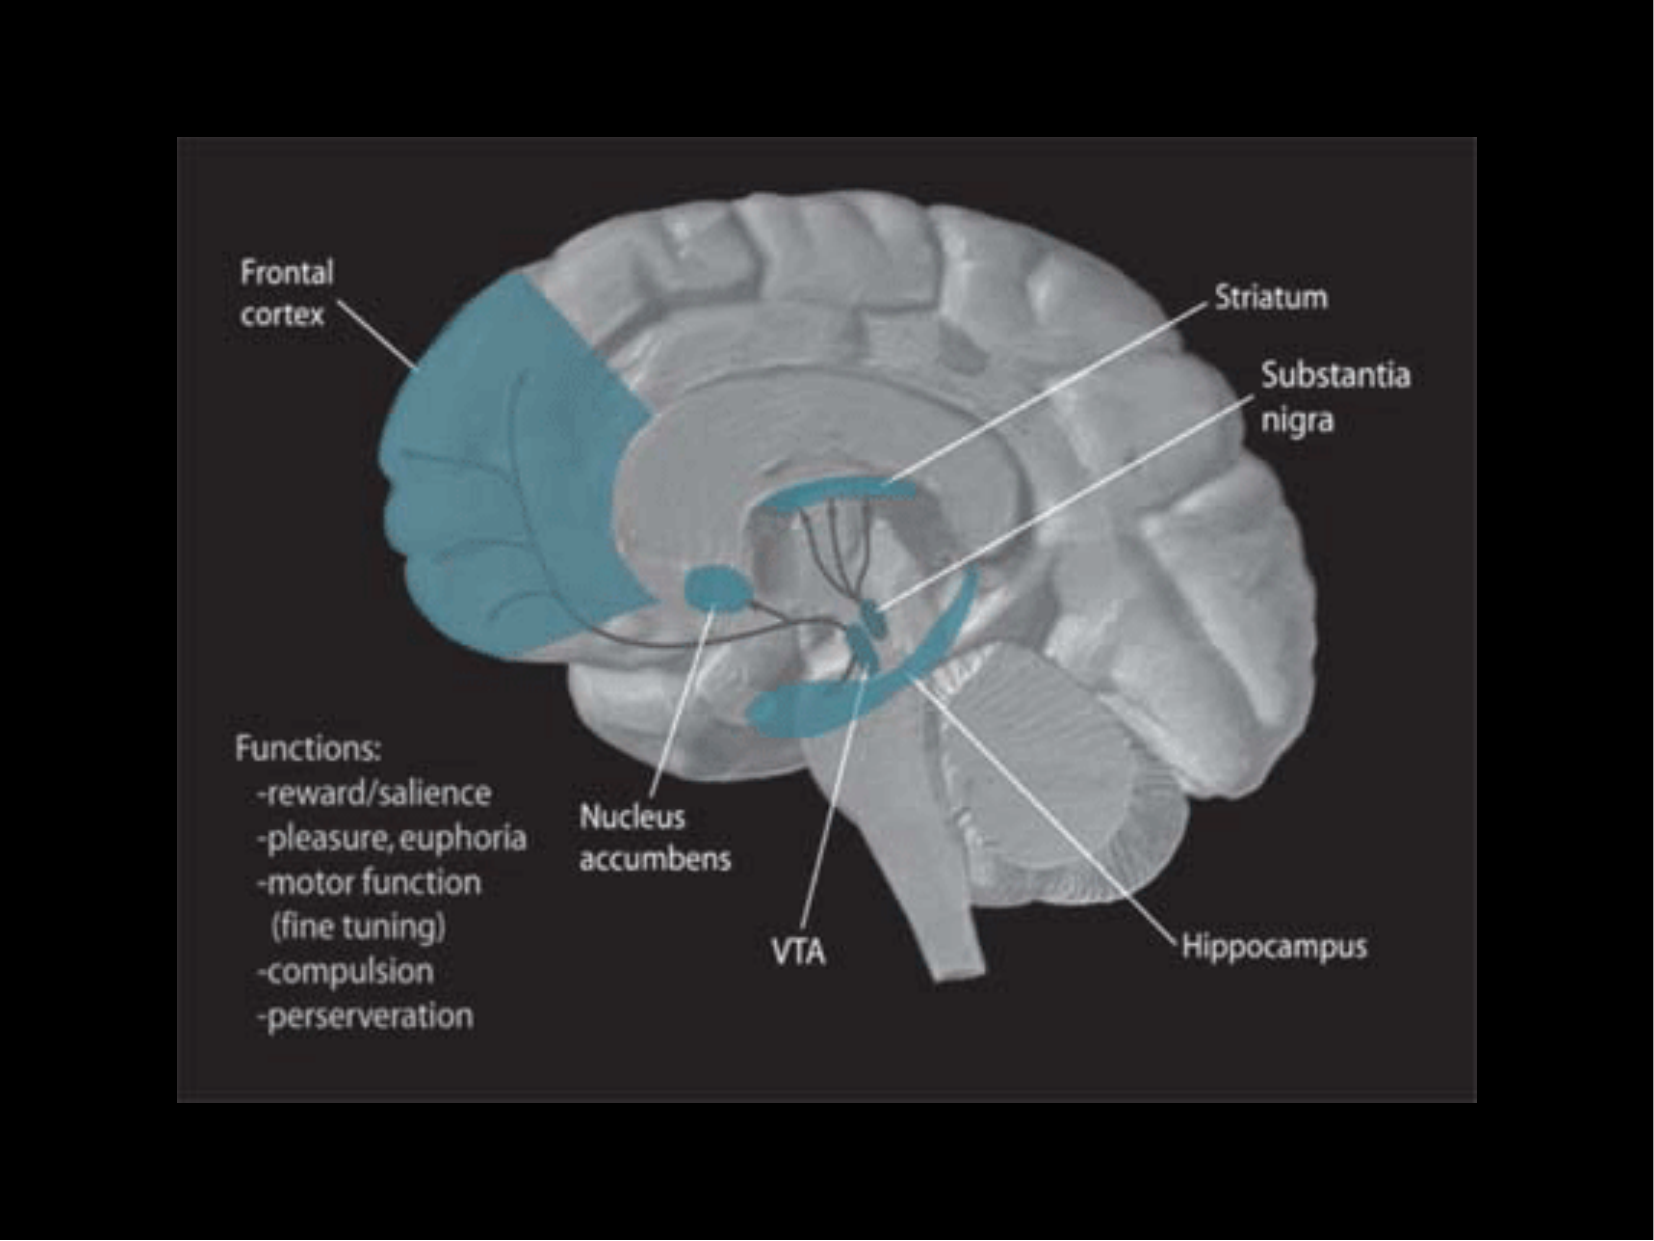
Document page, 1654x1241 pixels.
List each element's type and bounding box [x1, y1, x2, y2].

picture [177, 137, 1477, 1103]
